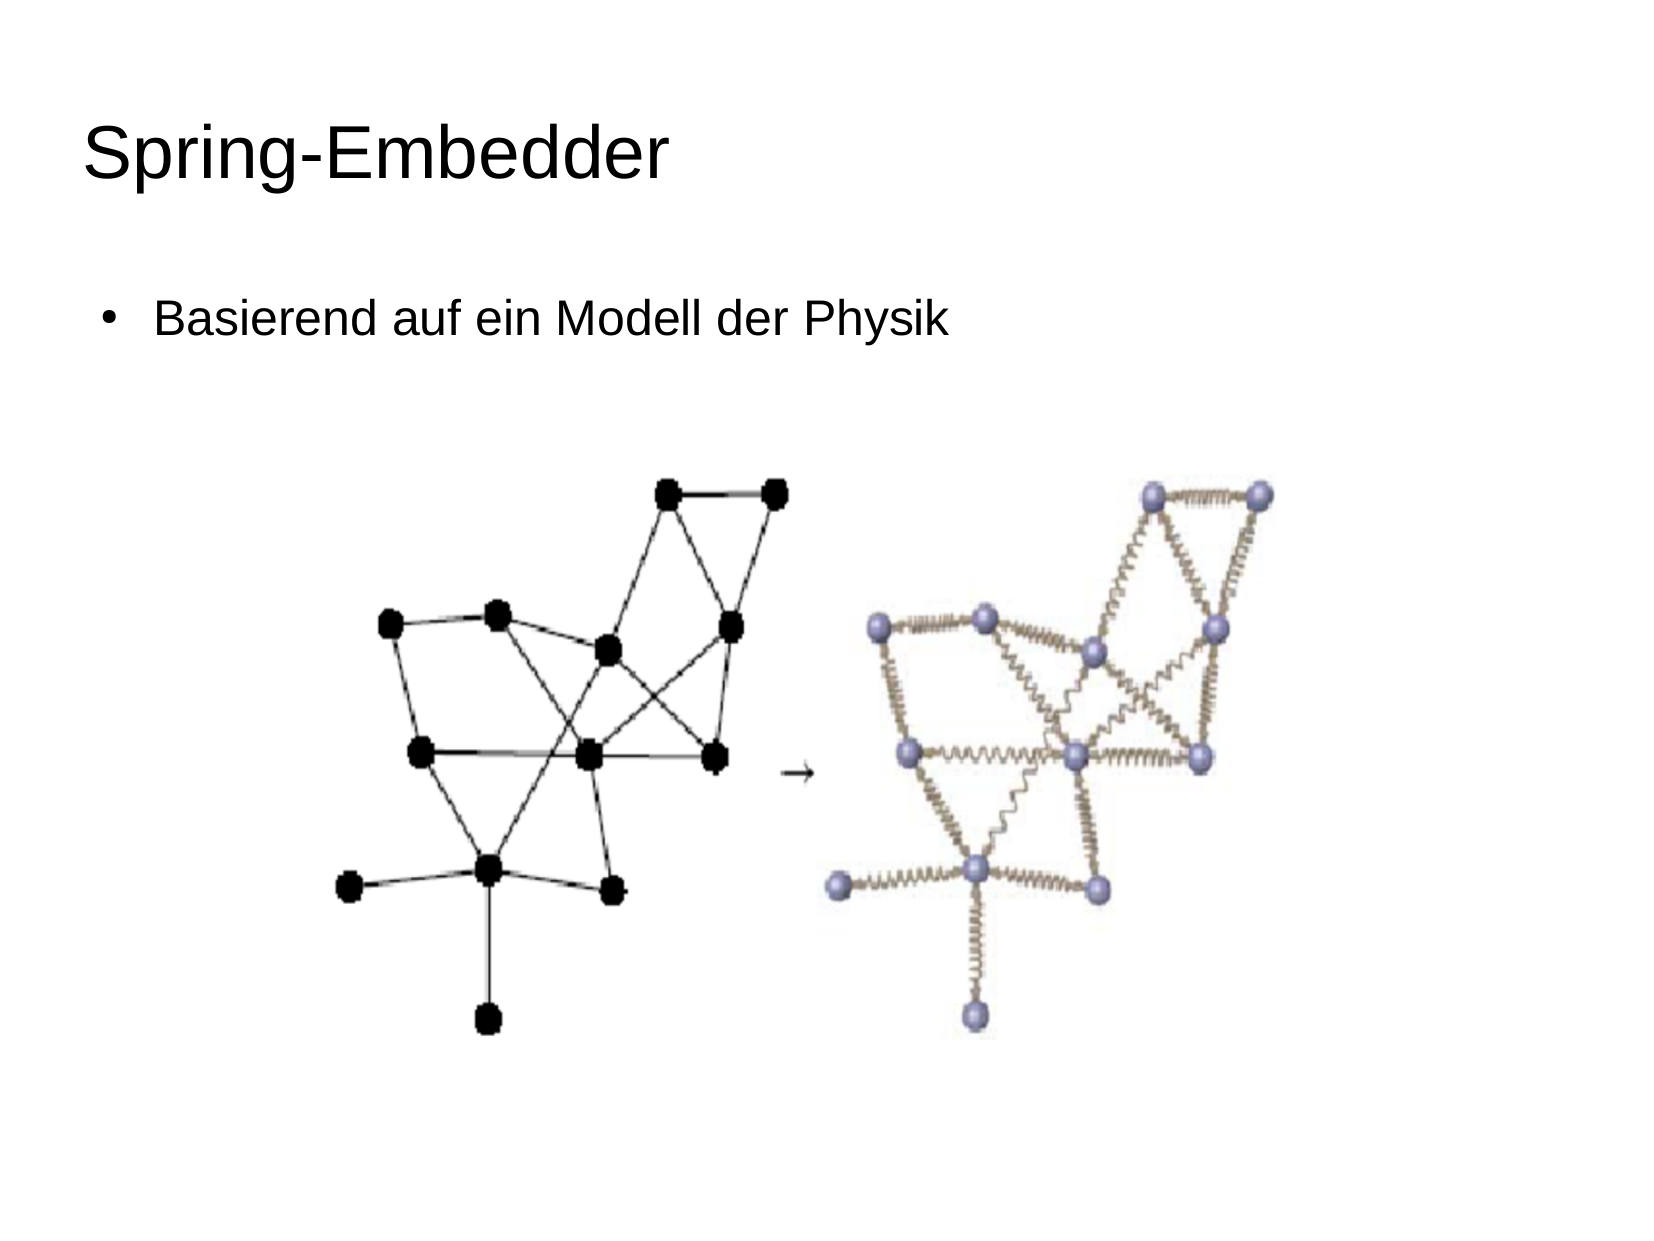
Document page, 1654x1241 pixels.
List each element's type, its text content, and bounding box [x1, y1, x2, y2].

list Basierend auf ein Modell der Physik [82, 290, 1571, 1109]
picture [330, 472, 1276, 1040]
title Spring-Embedder [82, 49, 1571, 257]
